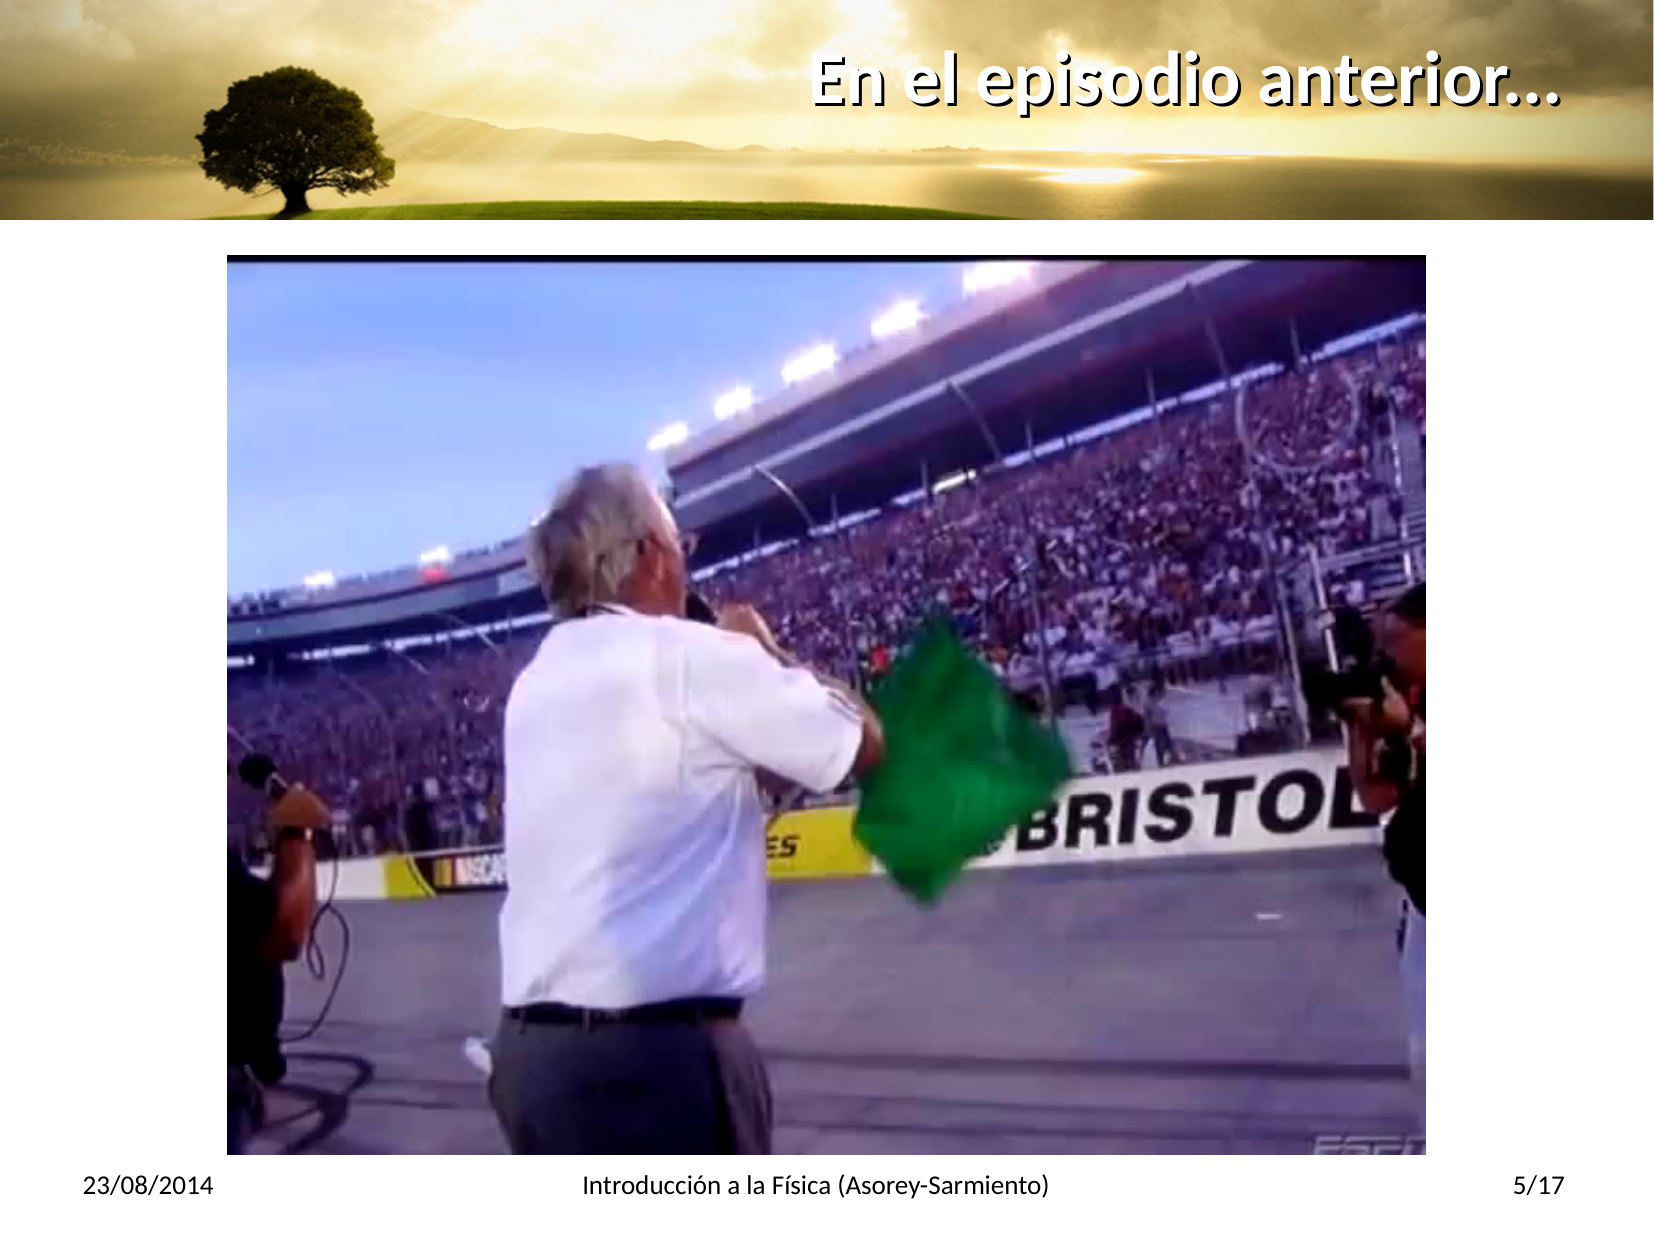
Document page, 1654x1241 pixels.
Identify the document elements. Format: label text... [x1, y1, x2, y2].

title En el episodio anterior... [75, 19, 1564, 151]
picture [0, 0, 1654, 220]
text_box [226, 255, 1427, 1156]
